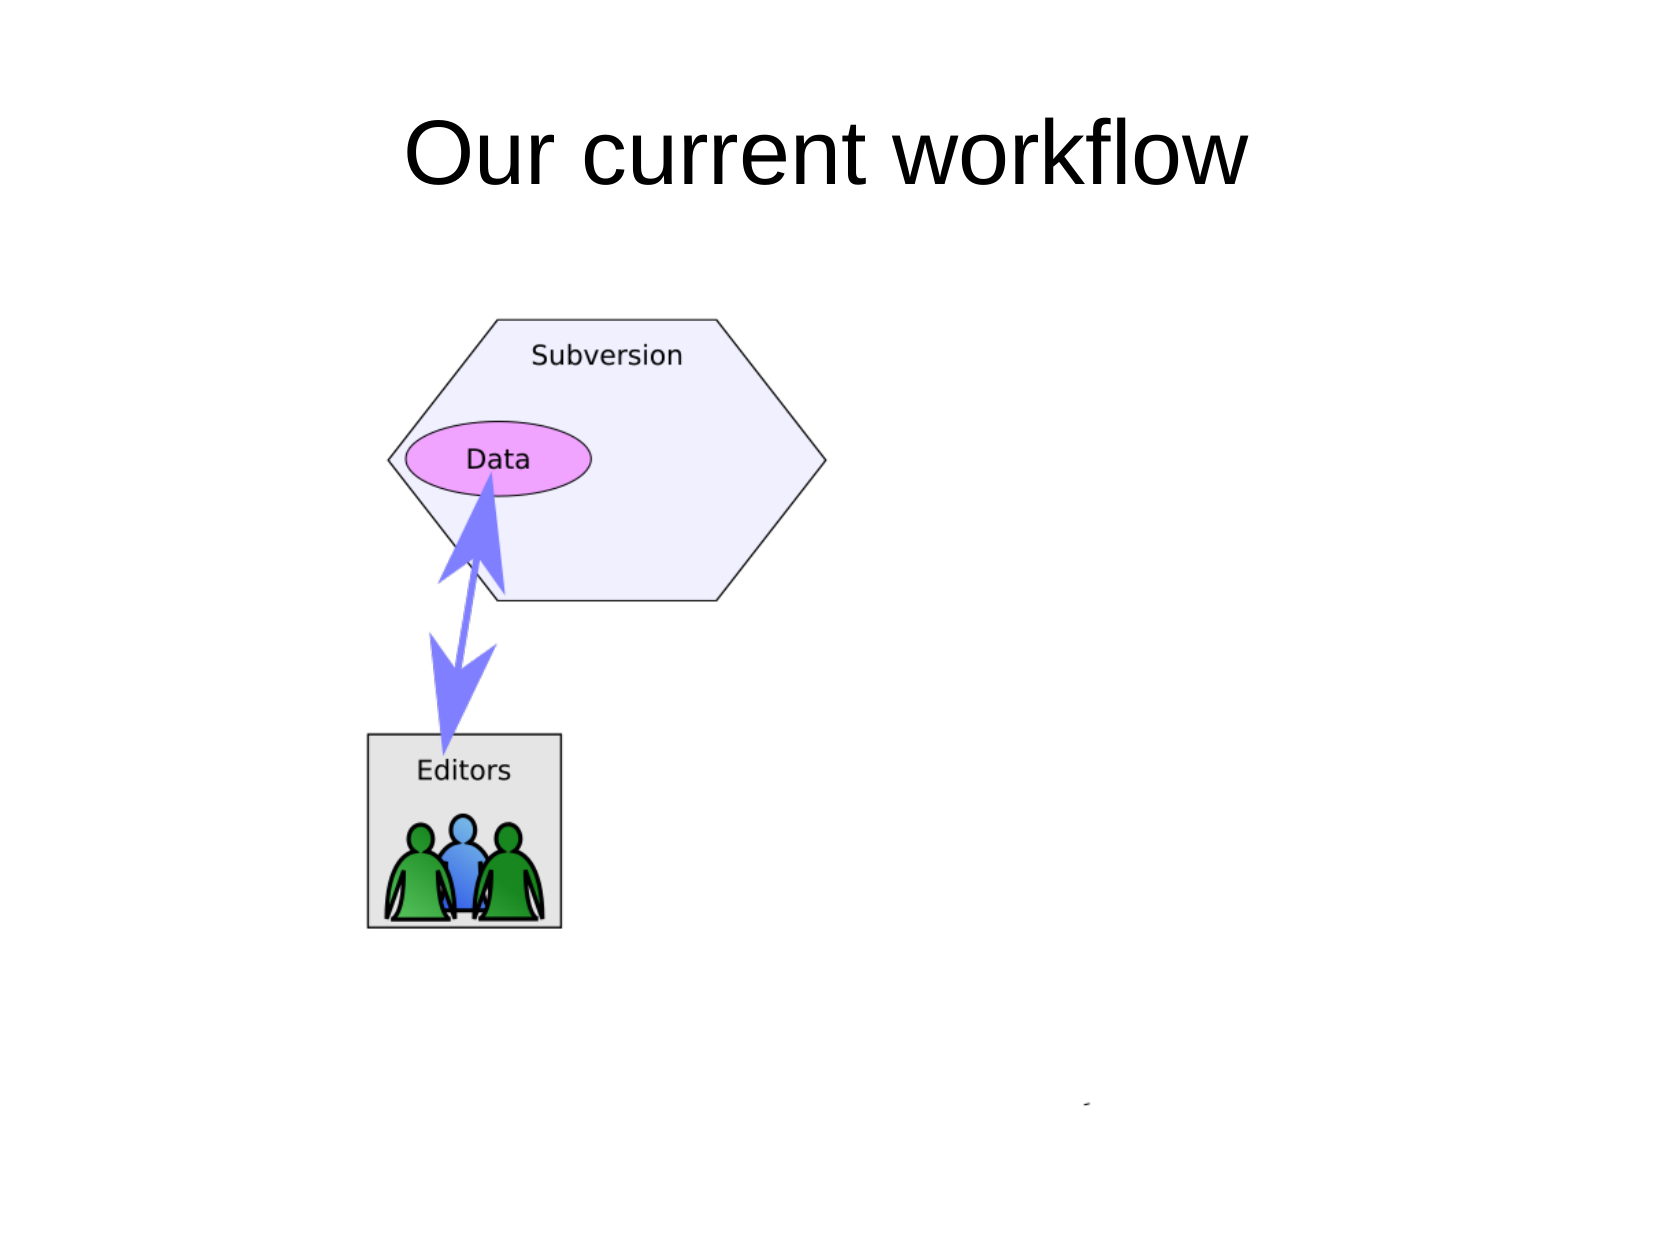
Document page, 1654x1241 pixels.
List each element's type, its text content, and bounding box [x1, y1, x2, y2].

title Our current workflow [82, 49, 1571, 257]
picture [343, 295, 1311, 1130]
